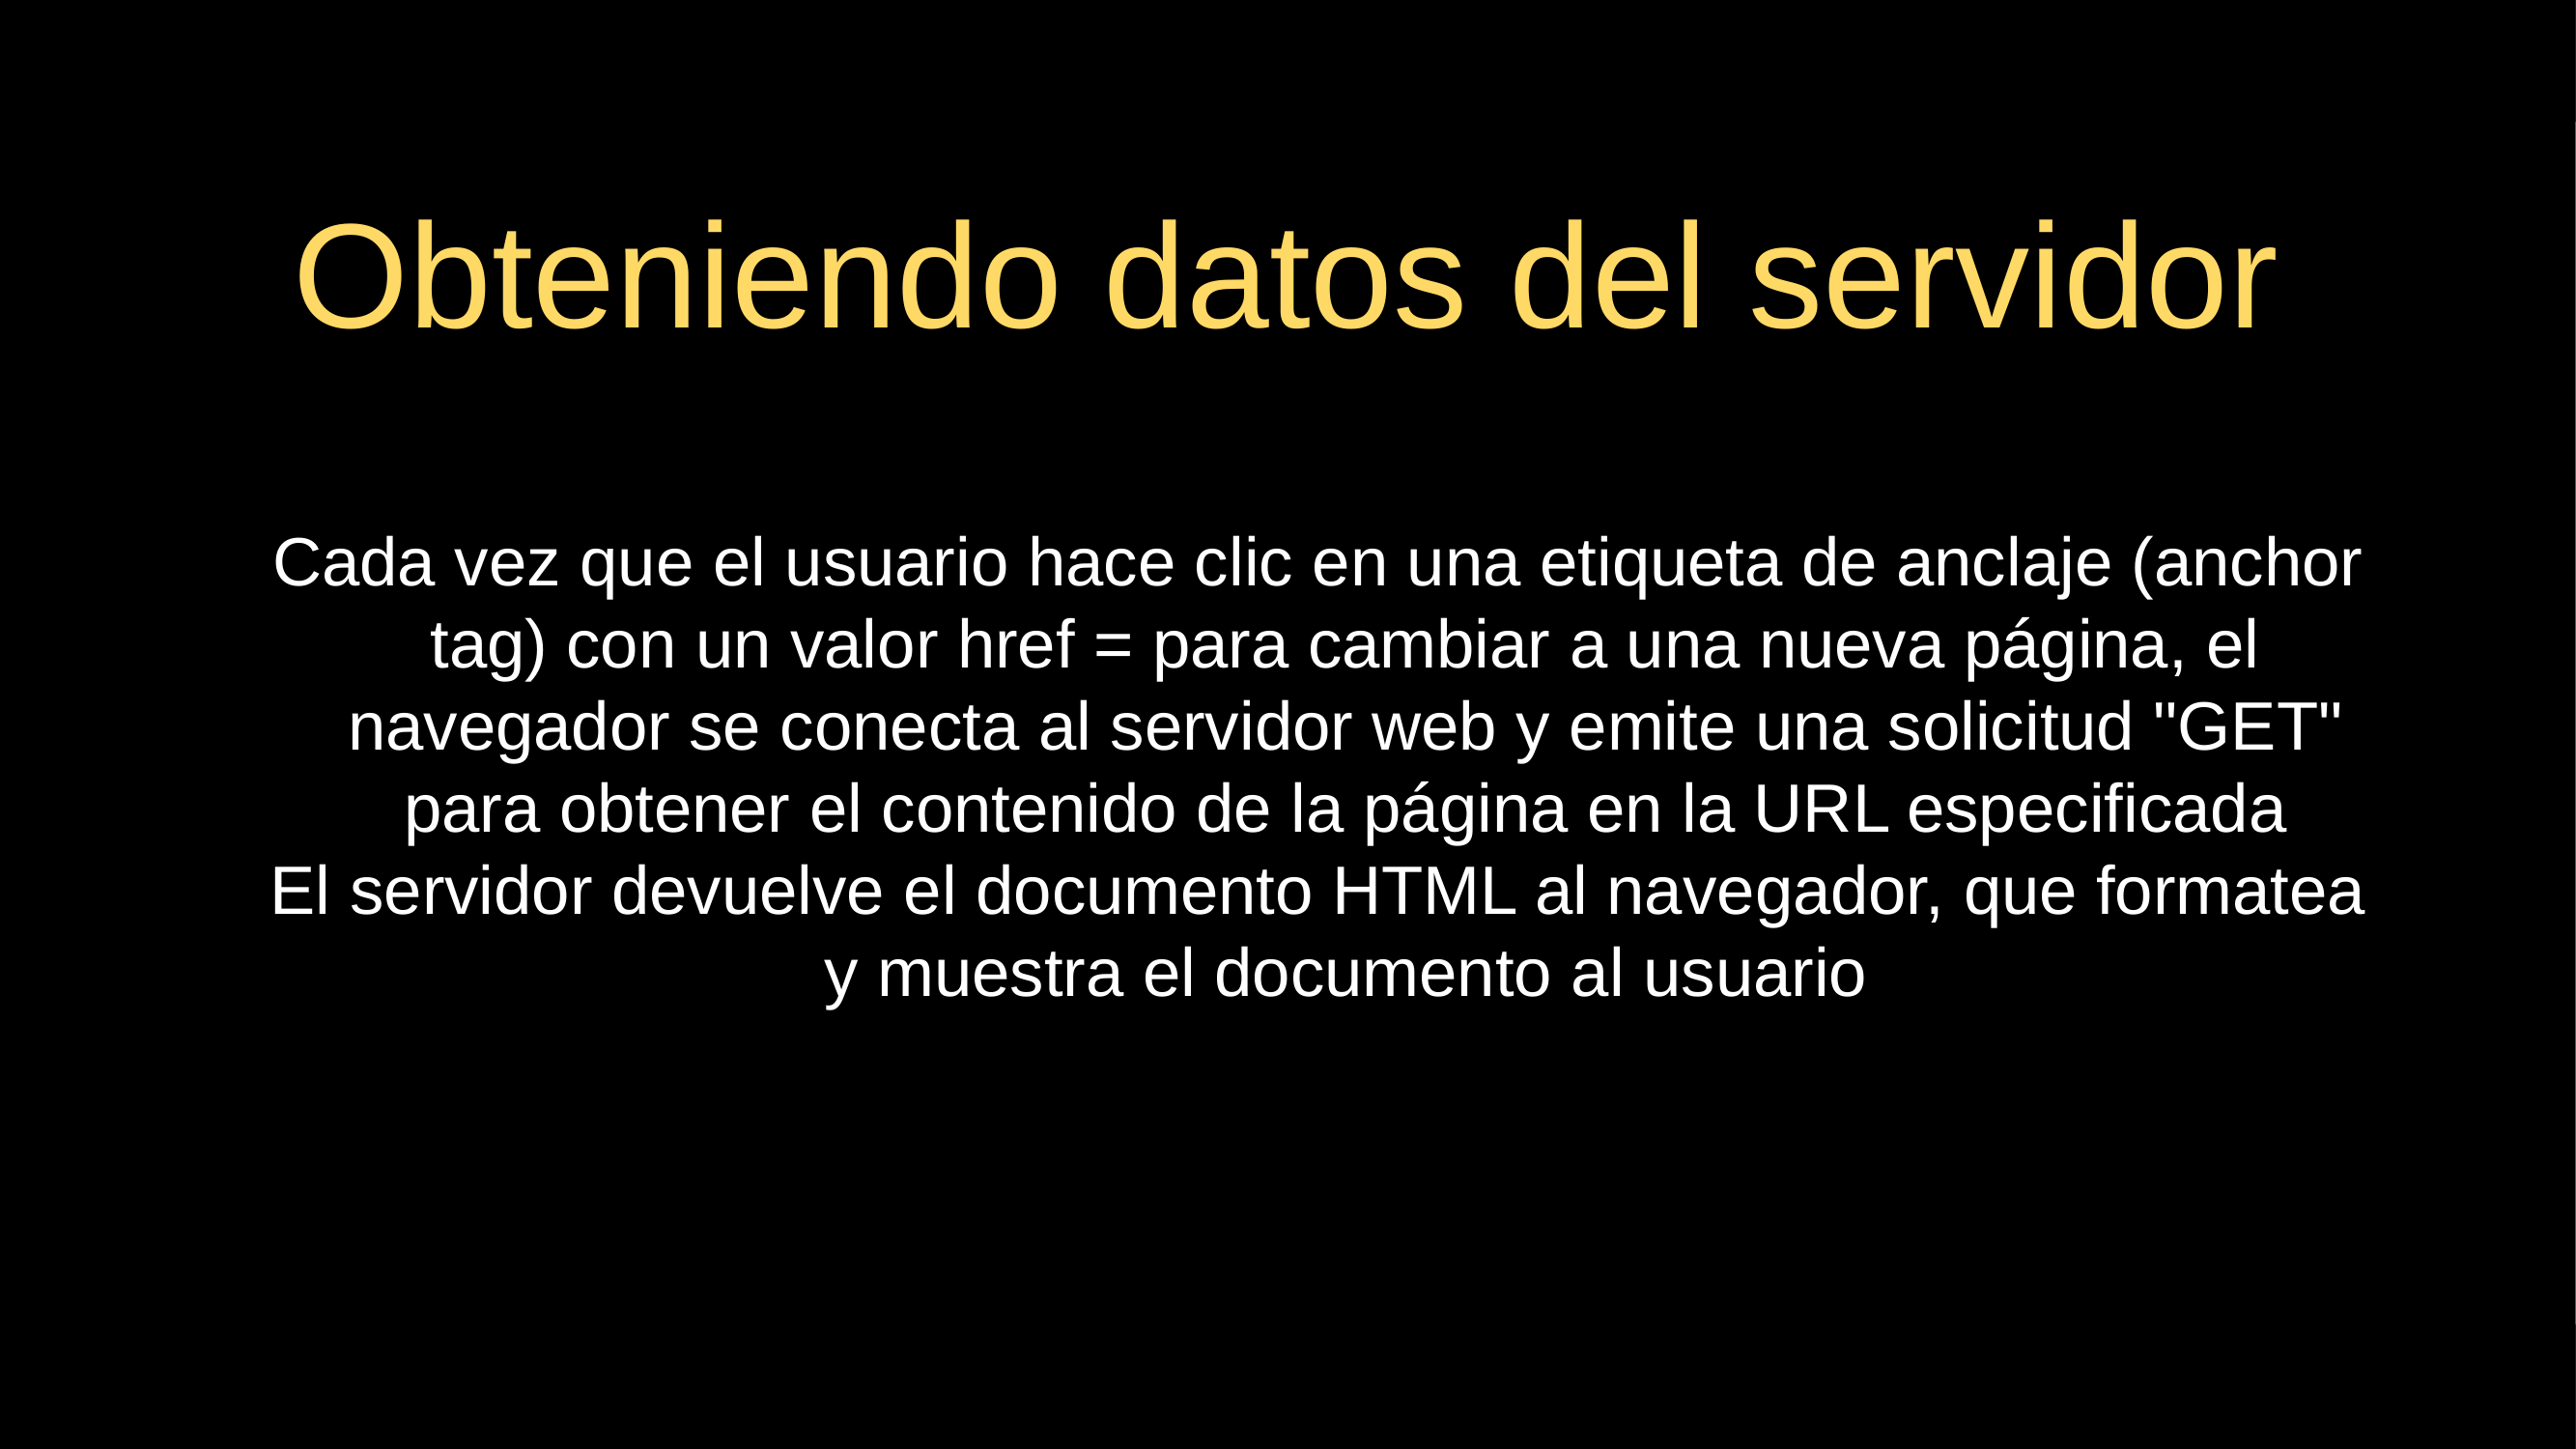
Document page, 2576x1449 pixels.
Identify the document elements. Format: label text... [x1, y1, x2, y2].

title Obteniendo datos del servidor [183, 133, 2391, 403]
list Cada vez que el usuario hace clic en una etiqueta de anclaje (anchor tag) con un valor href = para cambiar a una nueva página, el navegador se conecta al servidor web y emite una solicitud "GET" para obtener el contenido de la página en la URL especificada El servidor devuelve el documento HTML al navegador, que formatea y muestra el documento al usuario [183, 502, 2391, 1168]
